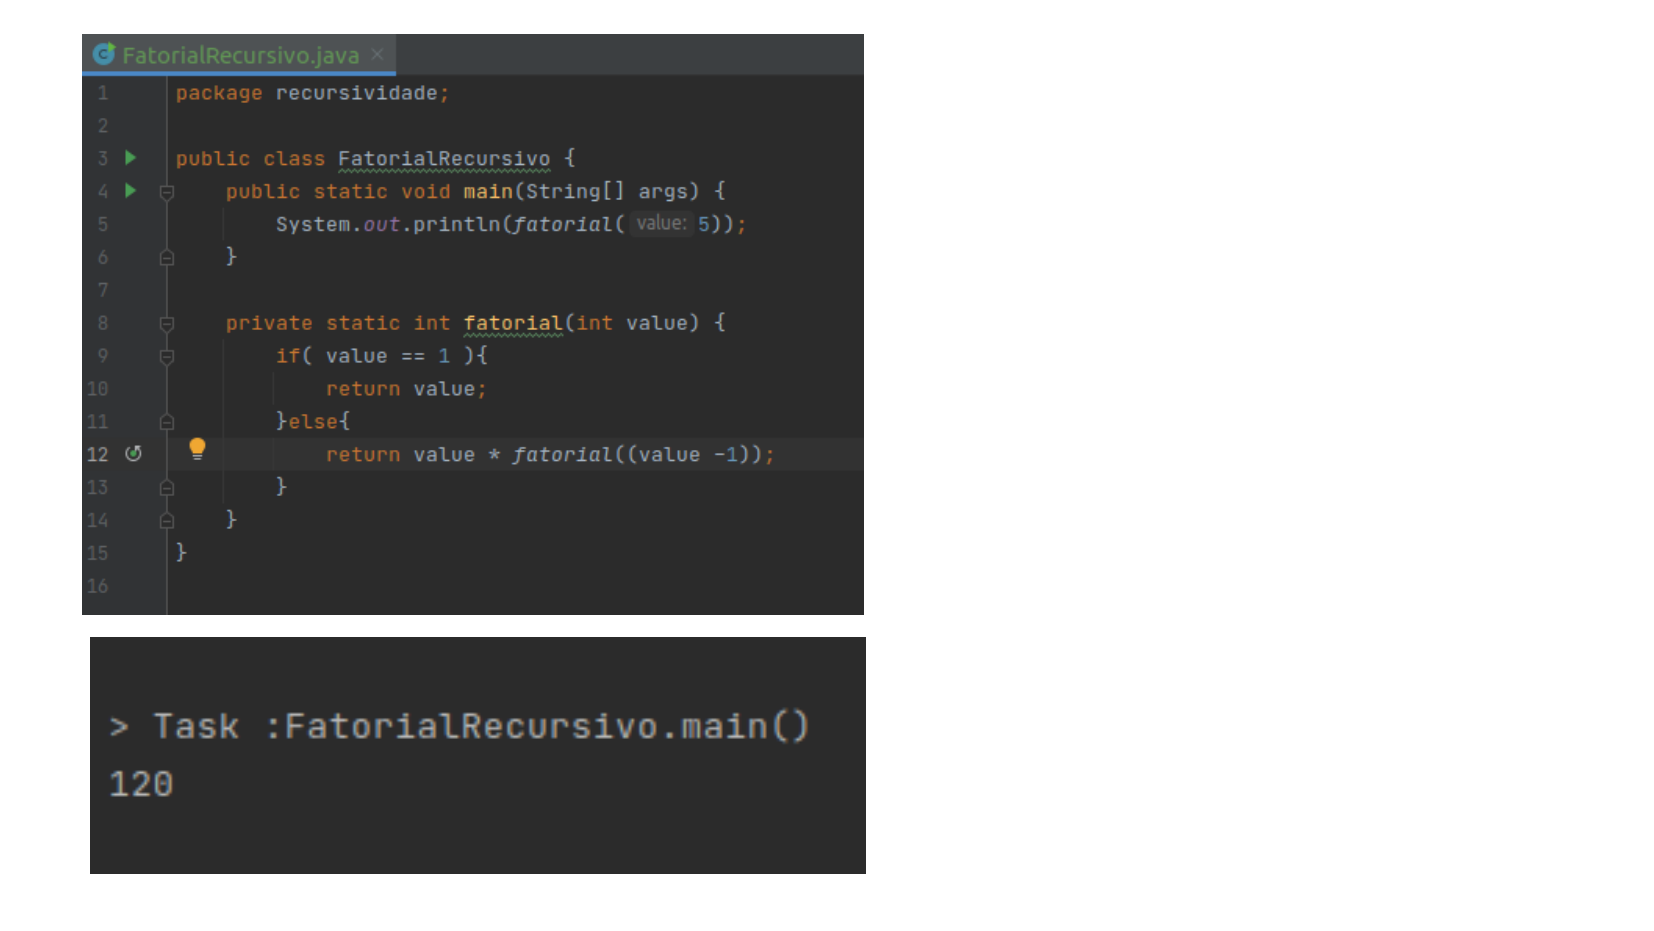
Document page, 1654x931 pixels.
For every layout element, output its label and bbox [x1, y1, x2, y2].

picture [82, 34, 864, 615]
picture [90, 637, 866, 875]
